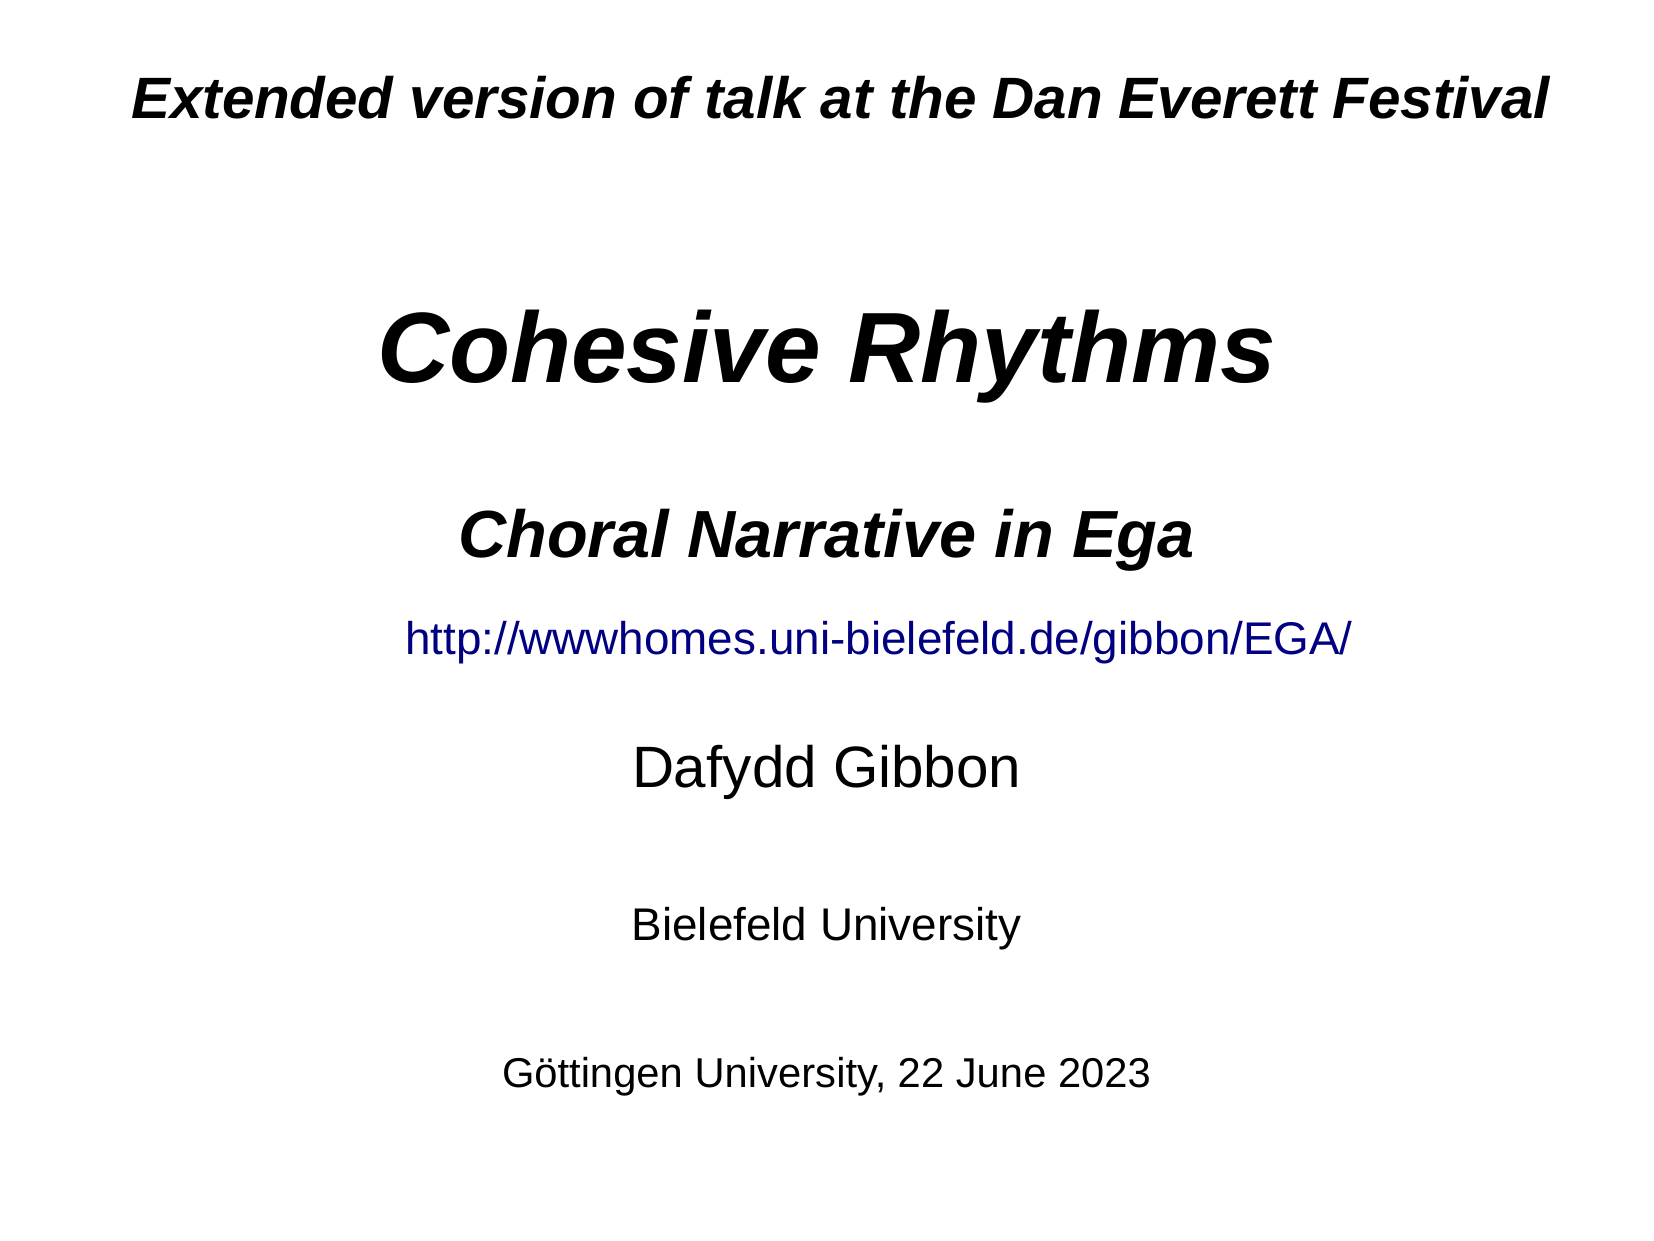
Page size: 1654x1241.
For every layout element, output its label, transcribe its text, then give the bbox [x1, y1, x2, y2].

text_box Cohesive Rhythms Choral Narrative in Ega [0, 284, 1654, 579]
title Extended version of talk at the Dan Everett Festival [29, 30, 1654, 167]
text_box http://wwwhomes.uni-bielefeld.de/gibbon/EGA/ [390, 605, 1388, 681]
subtitle Dafydd Gibbon Bielefeld University Göttingen University, 22 June 2023 [82, 708, 1571, 1123]
